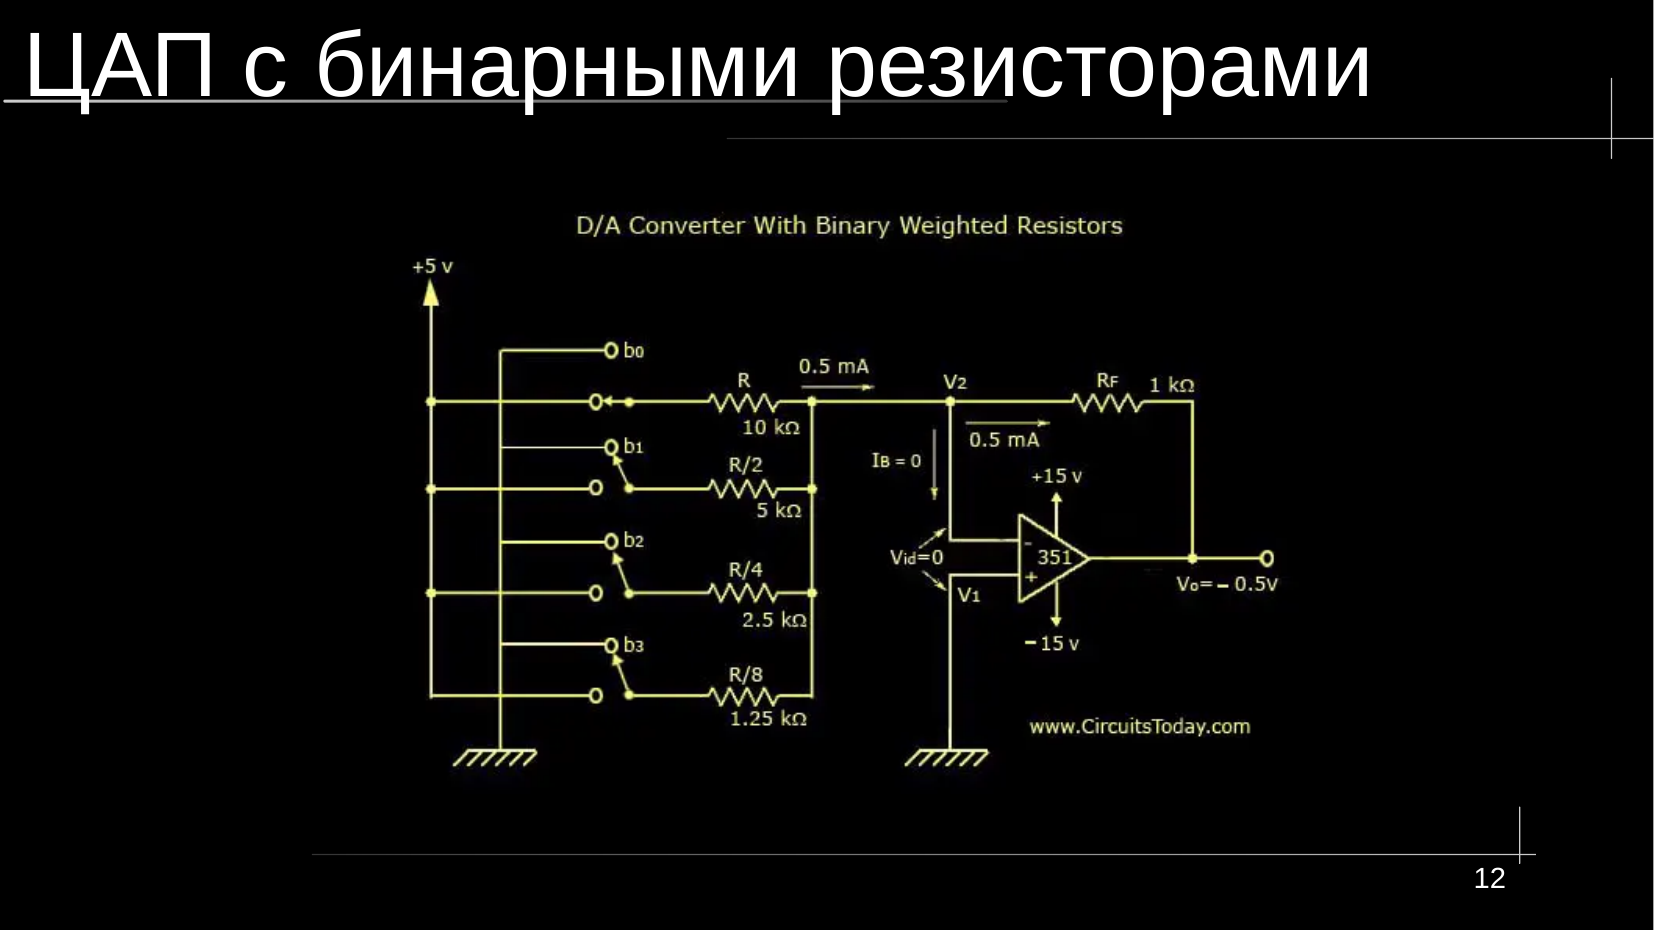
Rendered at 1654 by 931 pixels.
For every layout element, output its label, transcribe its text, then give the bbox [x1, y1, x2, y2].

picture [375, 187, 1299, 804]
title ЦАП с бинарными резисторами [23, 11, 1589, 119]
